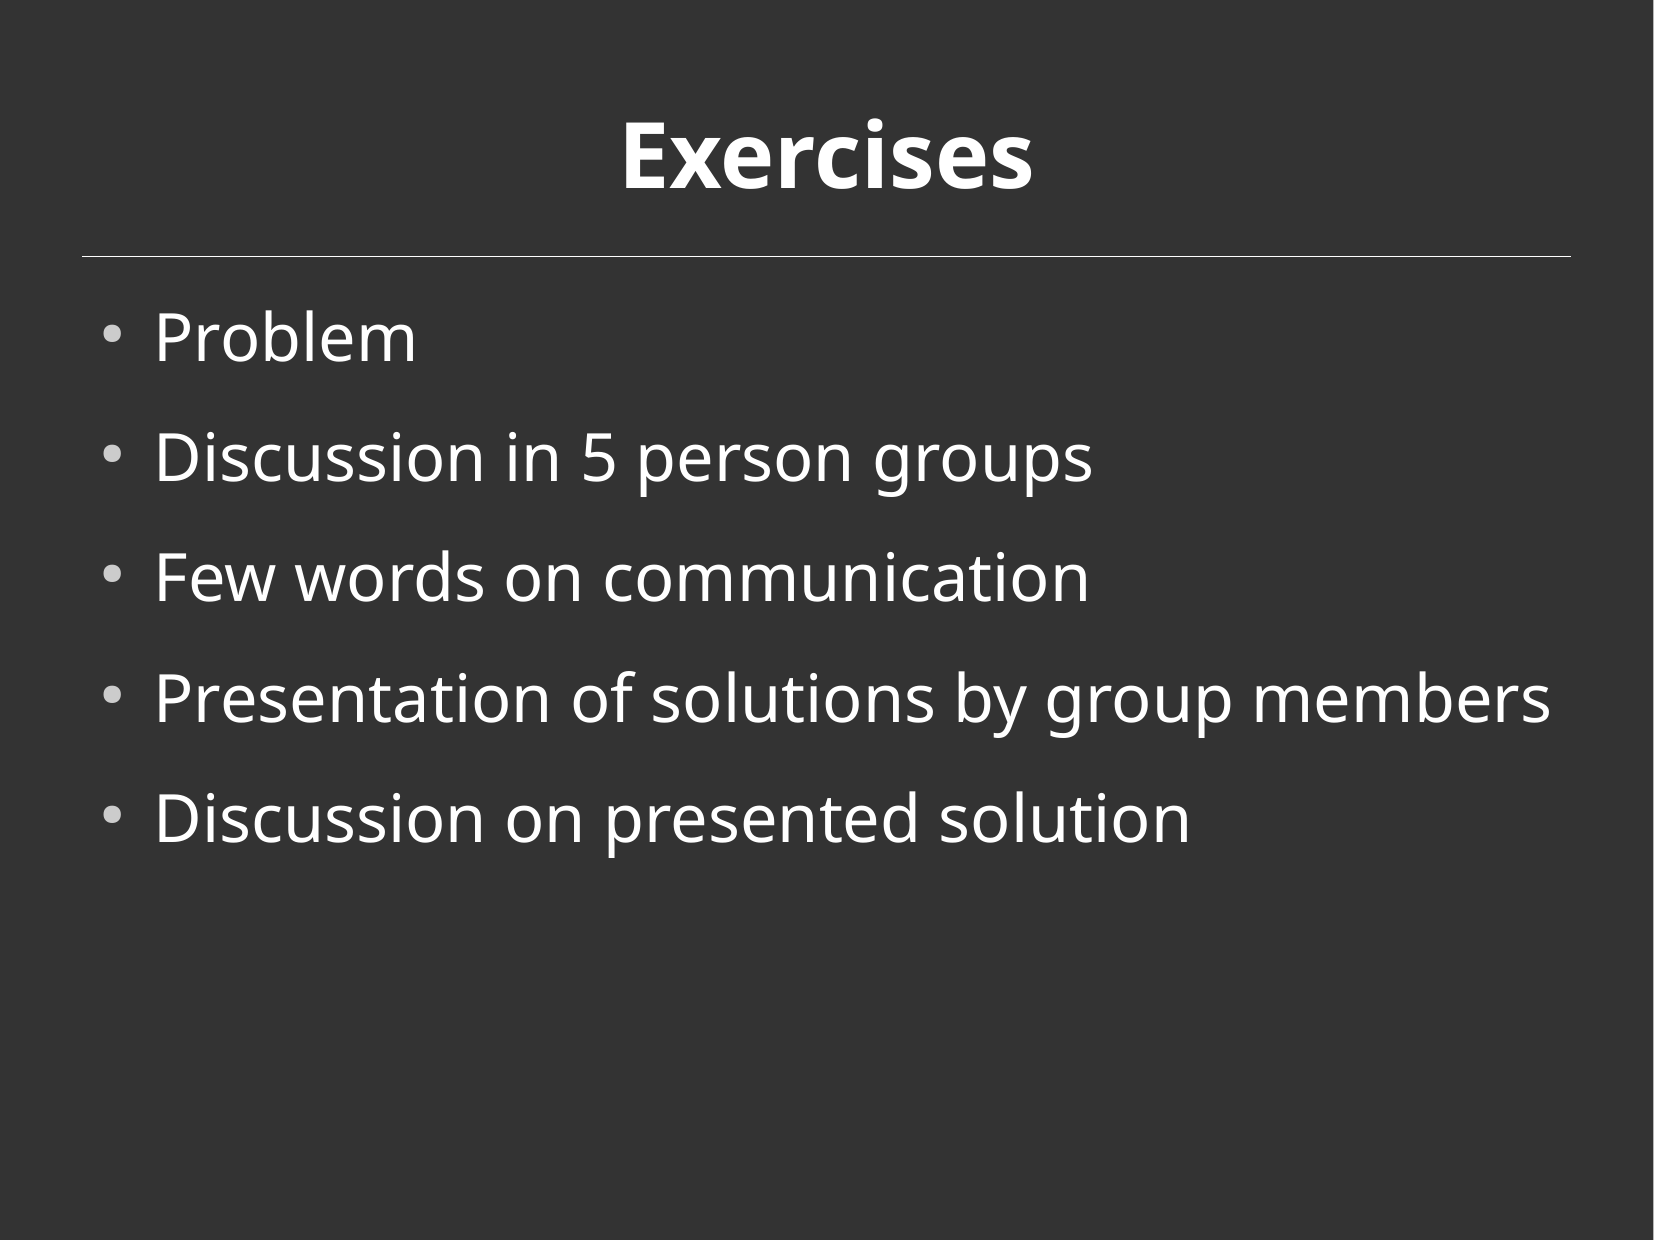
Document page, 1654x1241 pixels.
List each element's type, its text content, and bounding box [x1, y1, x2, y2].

list Problem Discussion in 5 person groups Few words on communication Presentation of solutions by group members Discussion on presented solution [82, 290, 1571, 1010]
title Exercises [82, 49, 1571, 257]
